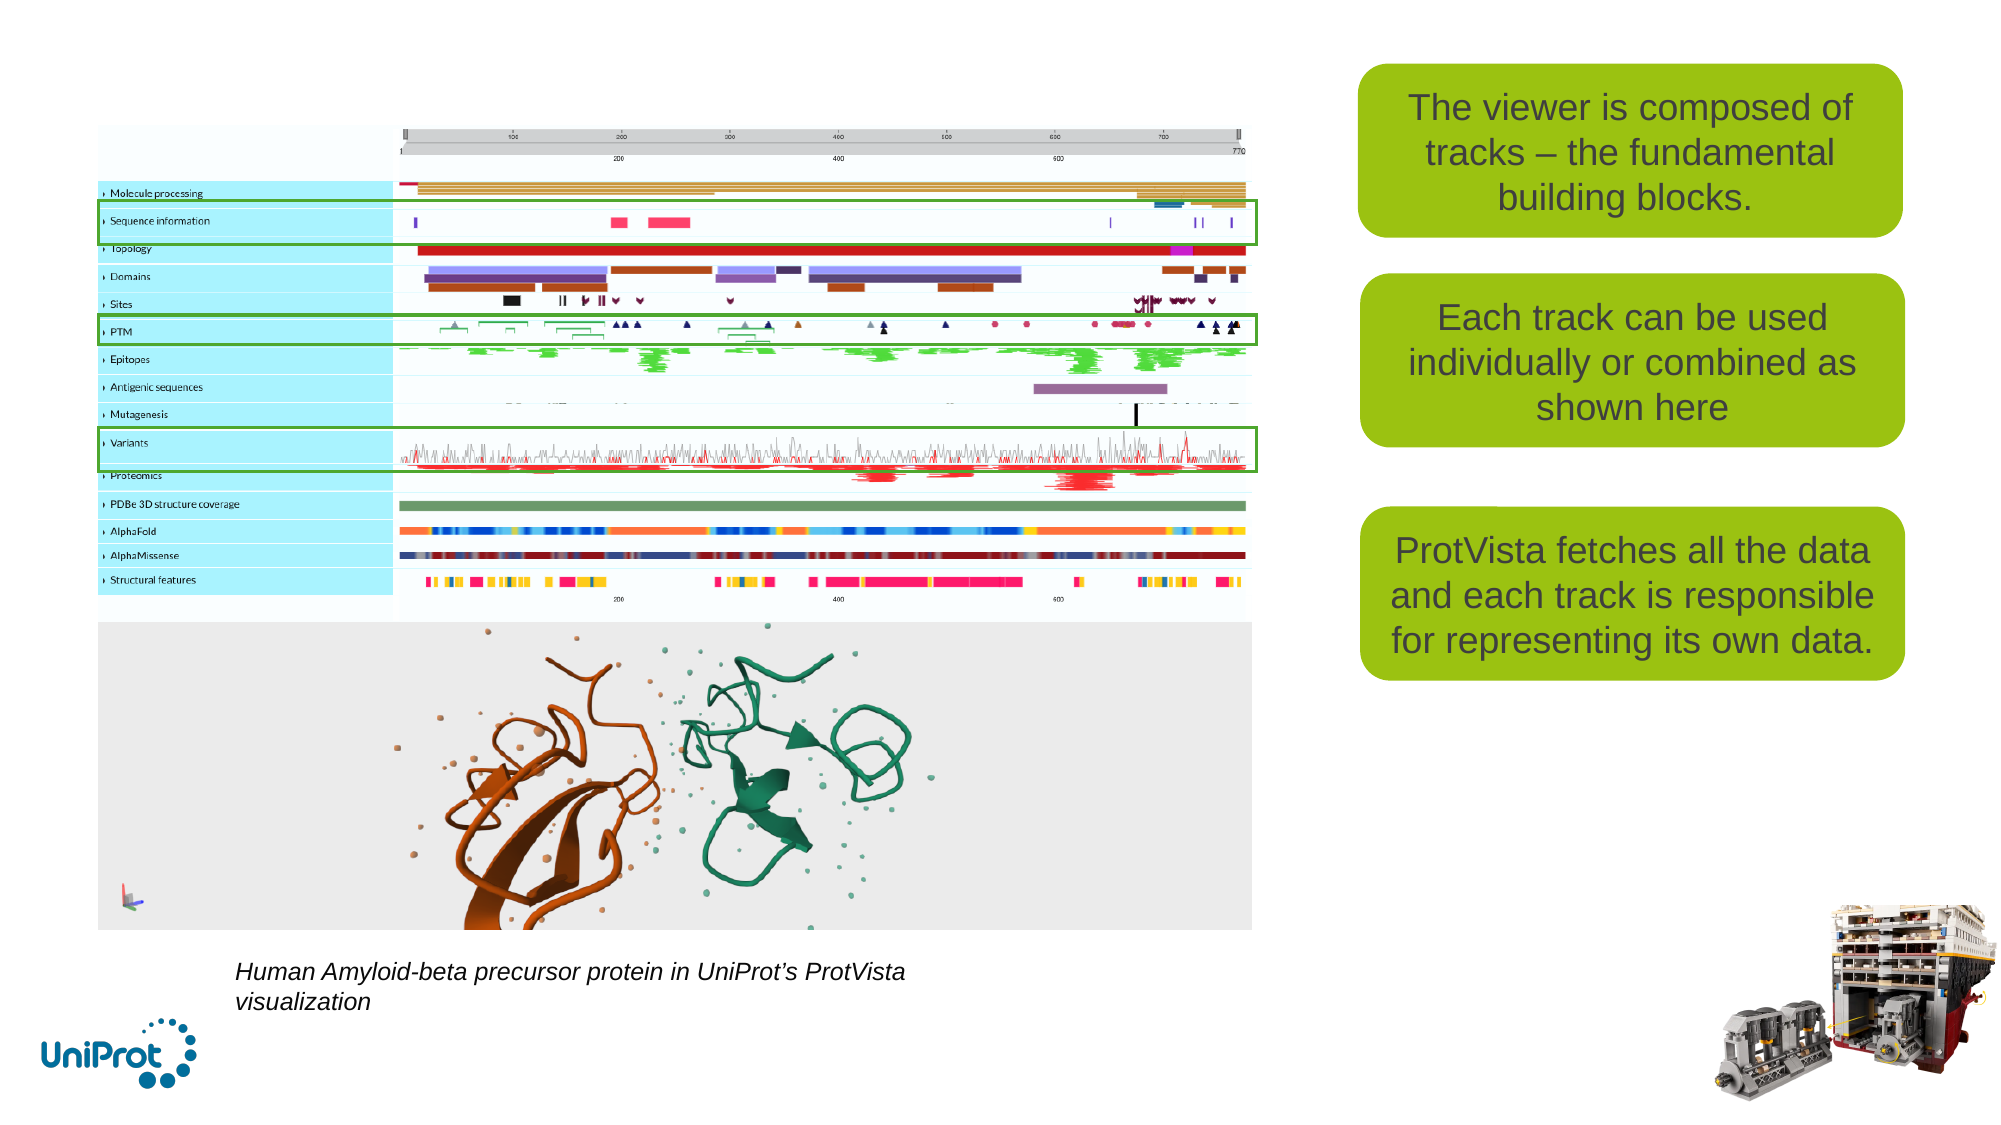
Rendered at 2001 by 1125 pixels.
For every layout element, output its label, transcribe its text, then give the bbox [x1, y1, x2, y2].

text_box Human Amyloid-beta precursor protein in UniProt’s ProtVista visualization [220, 948, 1061, 1114]
picture [98, 346, 1252, 426]
text_box The viewer is composed of tracks – the fundamental building blocks. [1359, 65, 1902, 237]
picture [100, 202, 1252, 243]
picture [1711, 905, 2000, 1105]
picture [98, 125, 1252, 199]
text_box Each track can be used individually or combined as shown here [1361, 274, 1904, 446]
picture [100, 317, 1252, 343]
picture [98, 246, 1252, 313]
picture [26, 1005, 212, 1103]
picture [100, 429, 1252, 470]
picture [98, 473, 1252, 930]
text_box ProtVista fetches all the data and each track is responsible for representing its own data. [1361, 508, 1904, 680]
